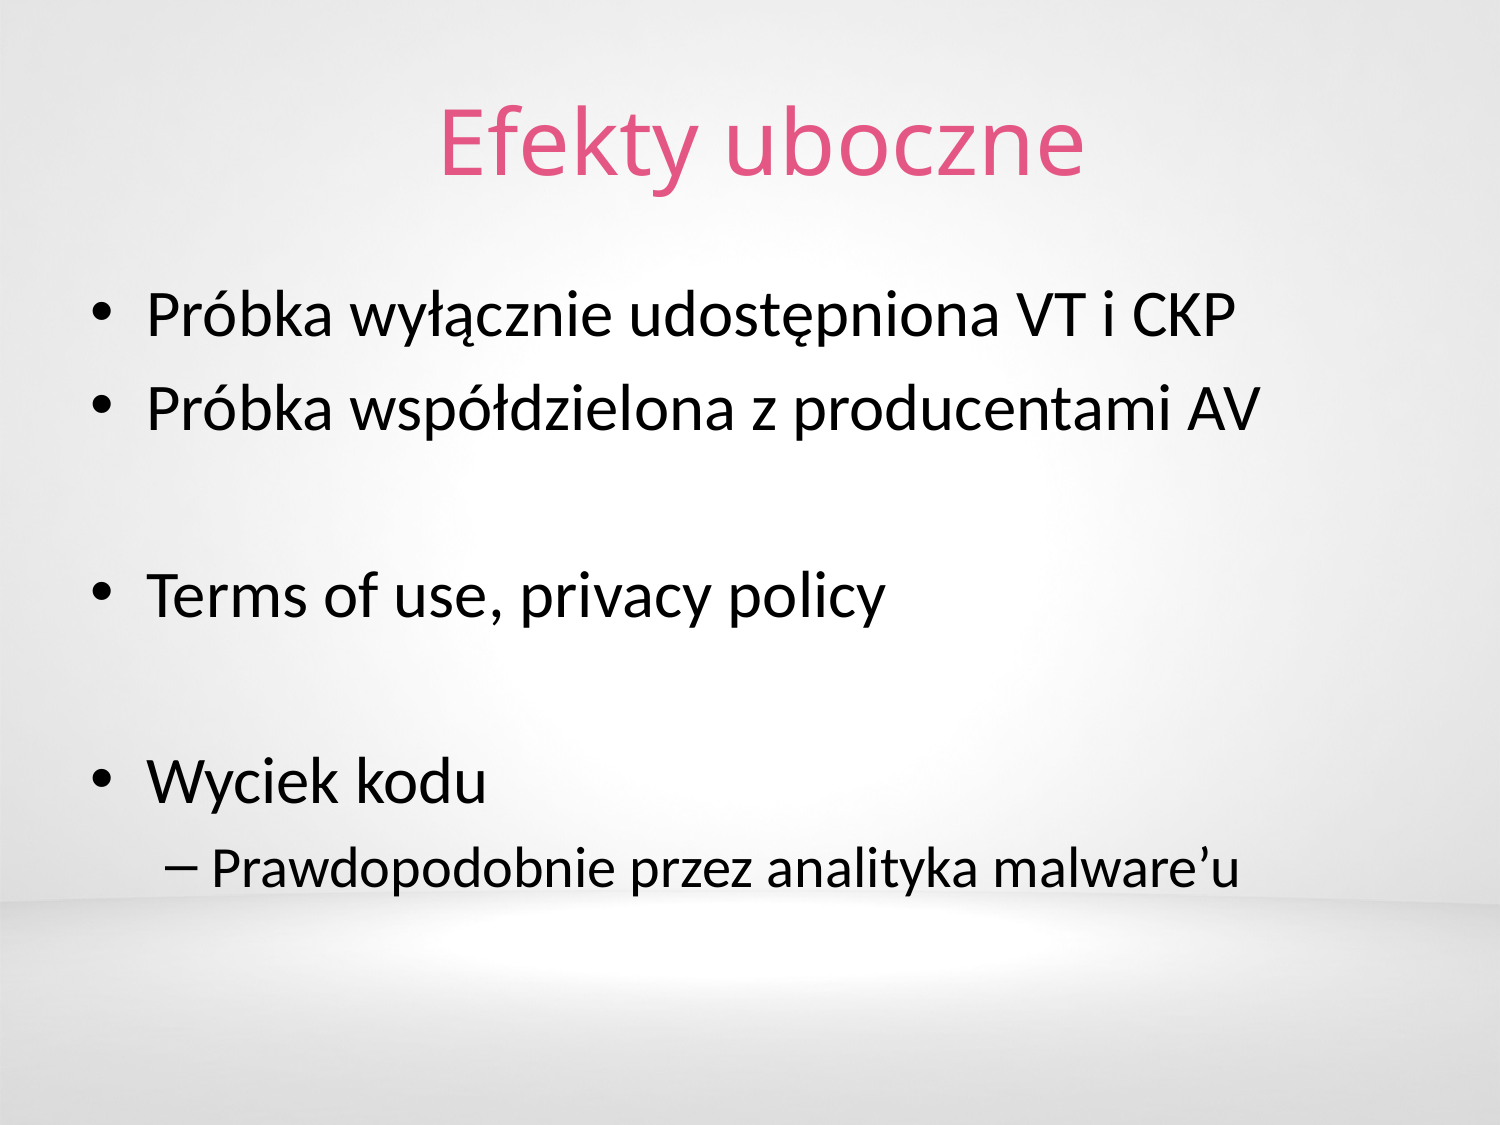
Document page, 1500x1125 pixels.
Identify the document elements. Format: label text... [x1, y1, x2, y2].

list Próbka wyłącznie udostępniona VT i CKP Próbka współdzielona z producentami AV Terms of use, privacy policy Wyciek kodu Prawdopodobnie przez analityka malware’u [75, 262, 1425, 1005]
picture [0, 0, 1500, 1125]
title Efekty uboczne [75, 45, 1425, 233]
